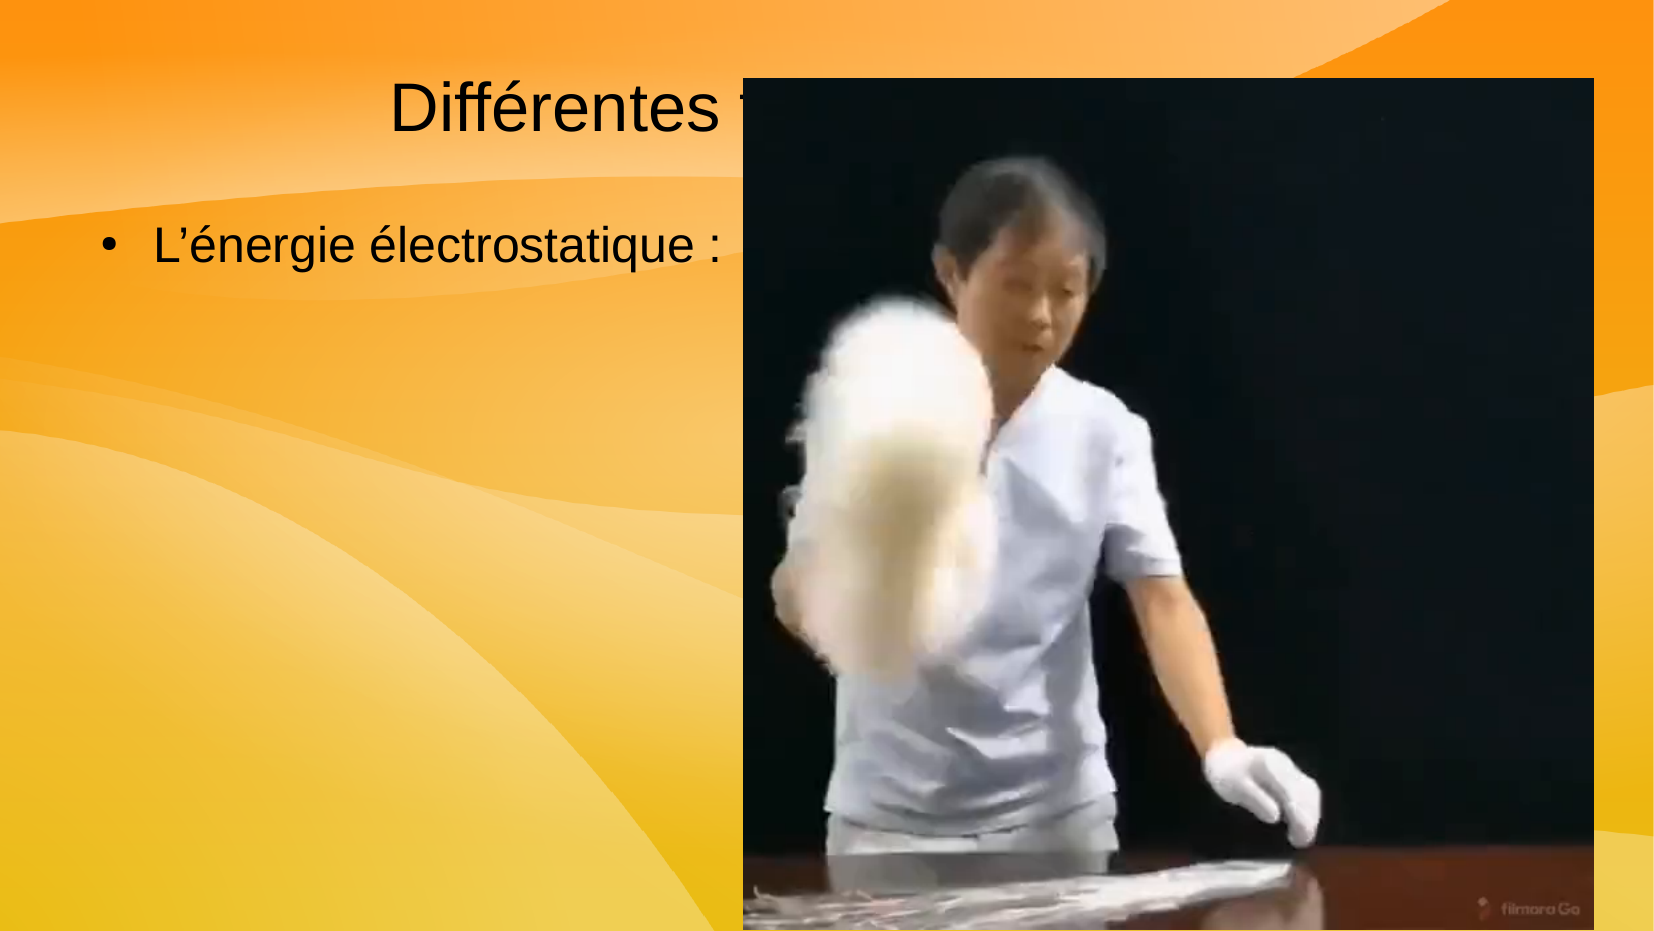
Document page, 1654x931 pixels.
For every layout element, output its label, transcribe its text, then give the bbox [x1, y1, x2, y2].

text_box [742, 77, 1595, 931]
picture [0, 0, 1654, 931]
list L’énergie électrostatique : [82, 217, 742, 931]
title Différentes formes d’énergie [76, 29, 1565, 185]
